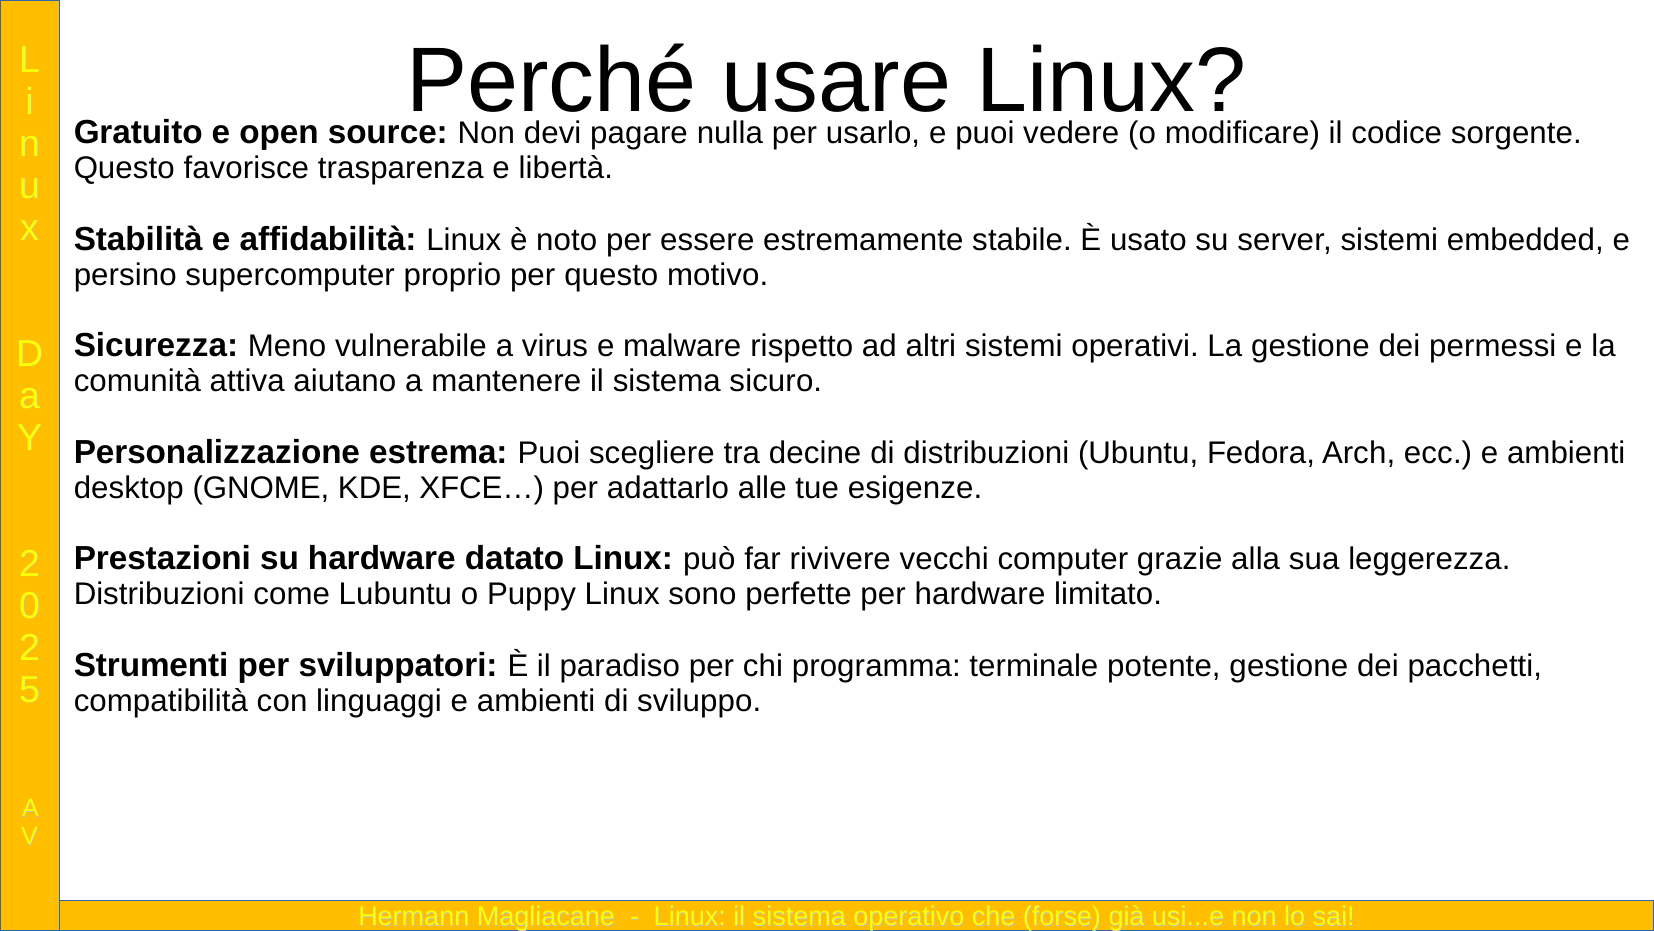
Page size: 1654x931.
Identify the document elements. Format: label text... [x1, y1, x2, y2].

text_box L i n u x D a Y 2 0 2 5 AV [0, 0, 60, 931]
text_box Gratuito e open source: Non devi pagare nulla per usarlo, e puoi vedere (o modificare) il codice sorgente. Questo favorisce trasparenza e libertà. Stabilità e affidabilità: Linux è noto per essere estremamente stabile. È usato su server, sistemi embedded, e persino supercomputer proprio per questo motivo. Sicurezza: Meno vulnerabile a virus e malware rispetto ad altri sistemi operativi. La gestione dei permessi e la comunità attiva aiutano a mantenere il sistema sicuro. Personalizzazione estrema: Puoi scegliere tra decine di distribuzioni (Ubuntu, Fedora, Arch, ecc.) e ambienti desktop (GNOME, KDE, XFCE…) per adattarlo alle tue esigenze. Prestazioni su hardware datato Linux: può far rivivere vecchi computer grazie alla sua leggerezza. Distribuzioni come Lubuntu o Puppy Linux sono perfette per hardware limitato. Strumenti per sviluppatori: È il paradiso per chi programma: terminale potente, gestione dei pacchetti, compatibilità con linguaggi e ambienti di sviluppo. [59, 106, 1654, 931]
title Perché usare Linux? [82, 1, 1571, 106]
